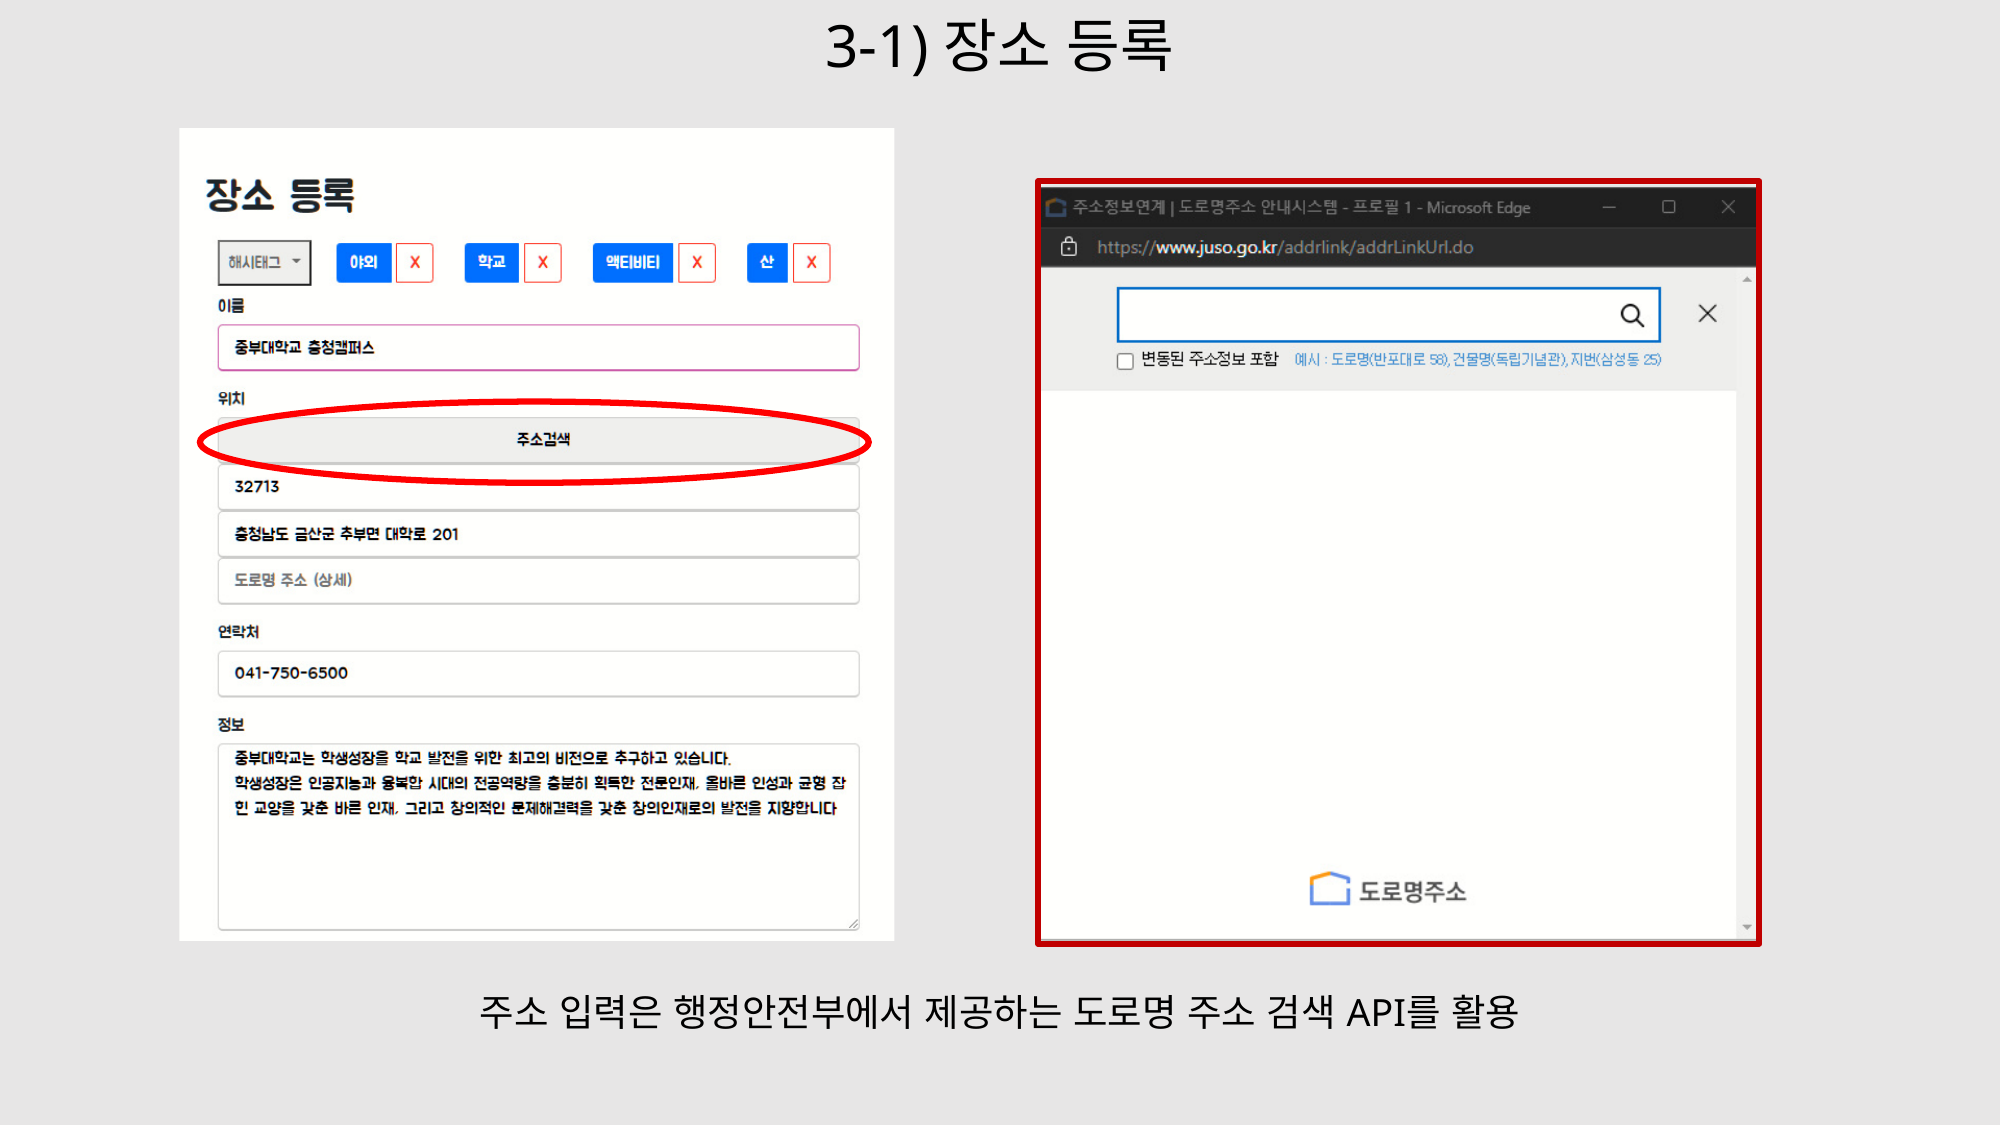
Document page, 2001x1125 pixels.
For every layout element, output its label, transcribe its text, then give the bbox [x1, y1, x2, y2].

text_box 주소 입력은 행정안전부에서 제공하는 도로명 주소 검색 API를 활용 [464, 982, 1536, 1042]
picture [1041, 184, 1757, 941]
text_box 3-1) 장소 등록 [564, 2, 1436, 87]
picture [179, 128, 895, 941]
